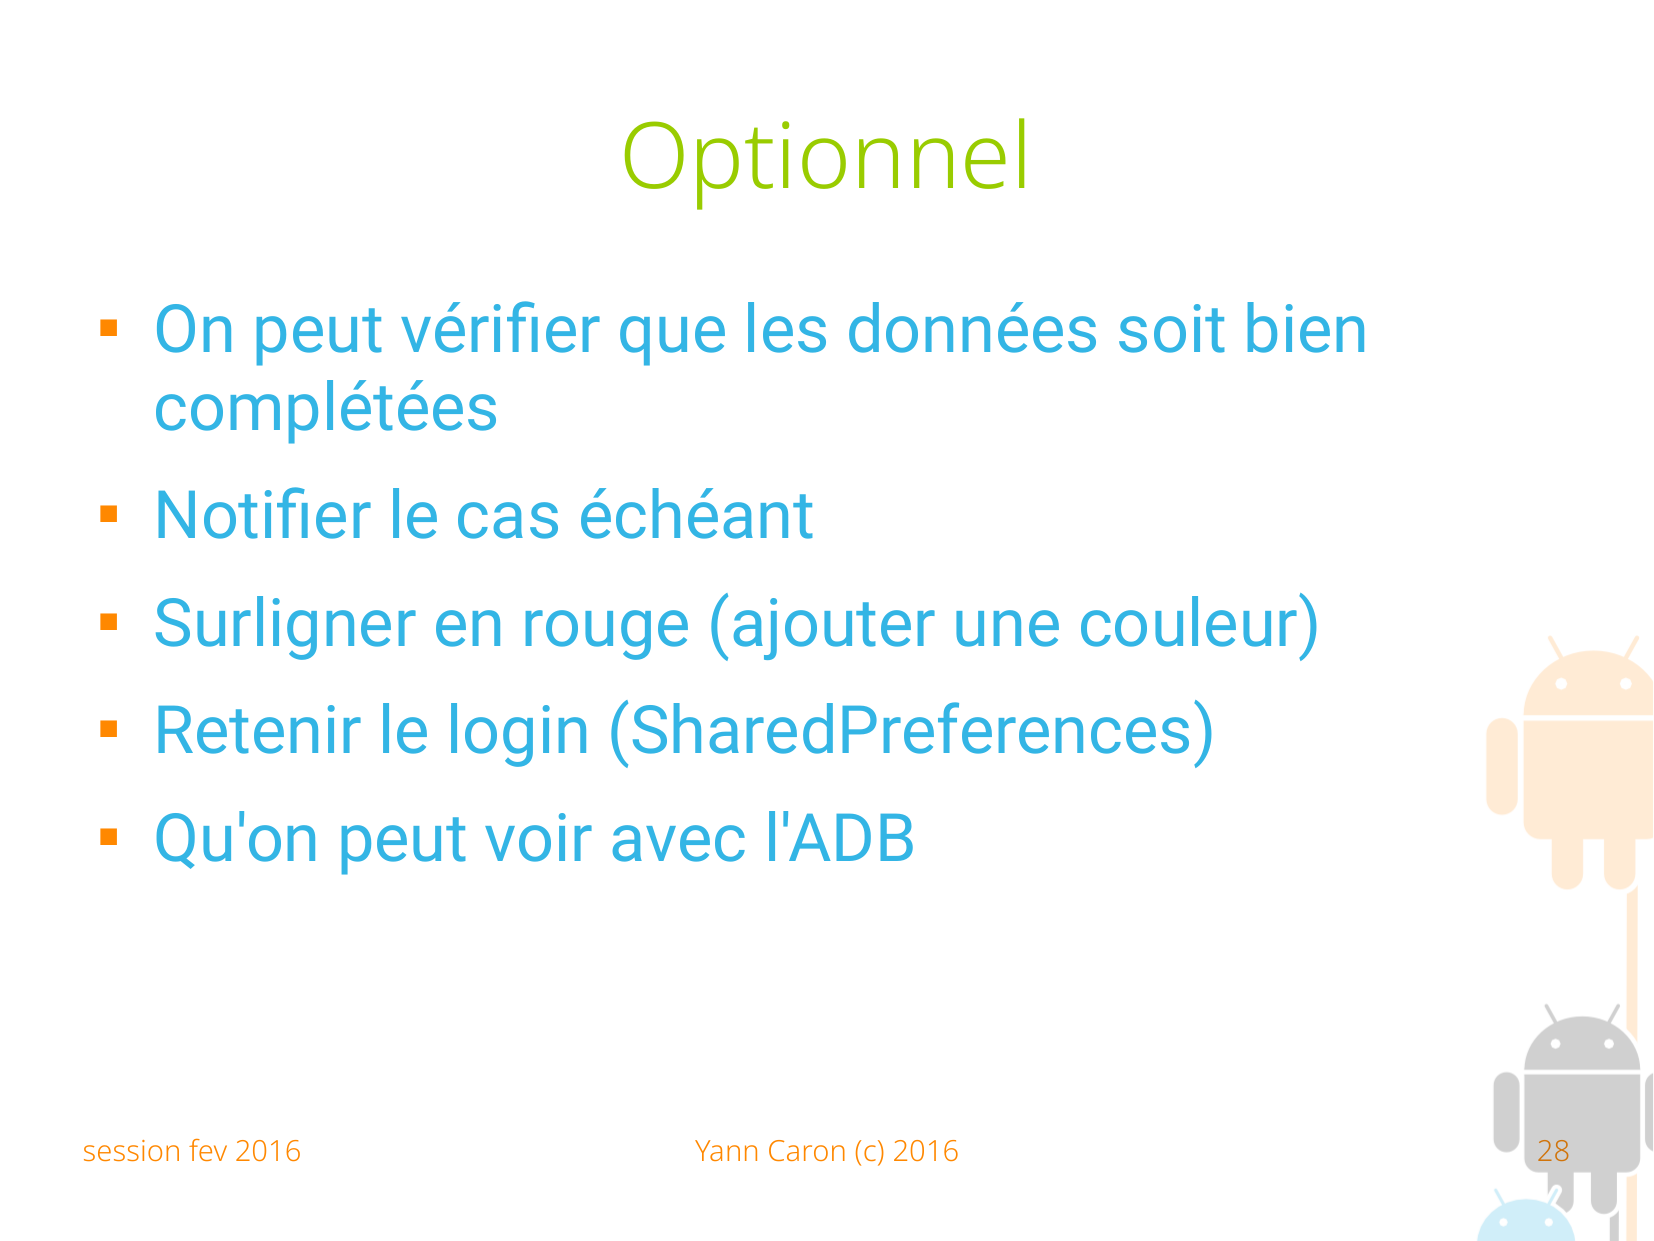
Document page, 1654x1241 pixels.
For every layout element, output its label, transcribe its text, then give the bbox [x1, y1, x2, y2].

title Optionnel [82, 49, 1571, 257]
picture [240, 423, 1654, 1241]
list On peut vérifier que les données soit bien complétées Notifier le cas échéant Surligner en rouge (ajouter une couleur) Retenir le login (SharedPreferences) Qu'on peut voir avec l'ADB [82, 290, 1571, 1010]
